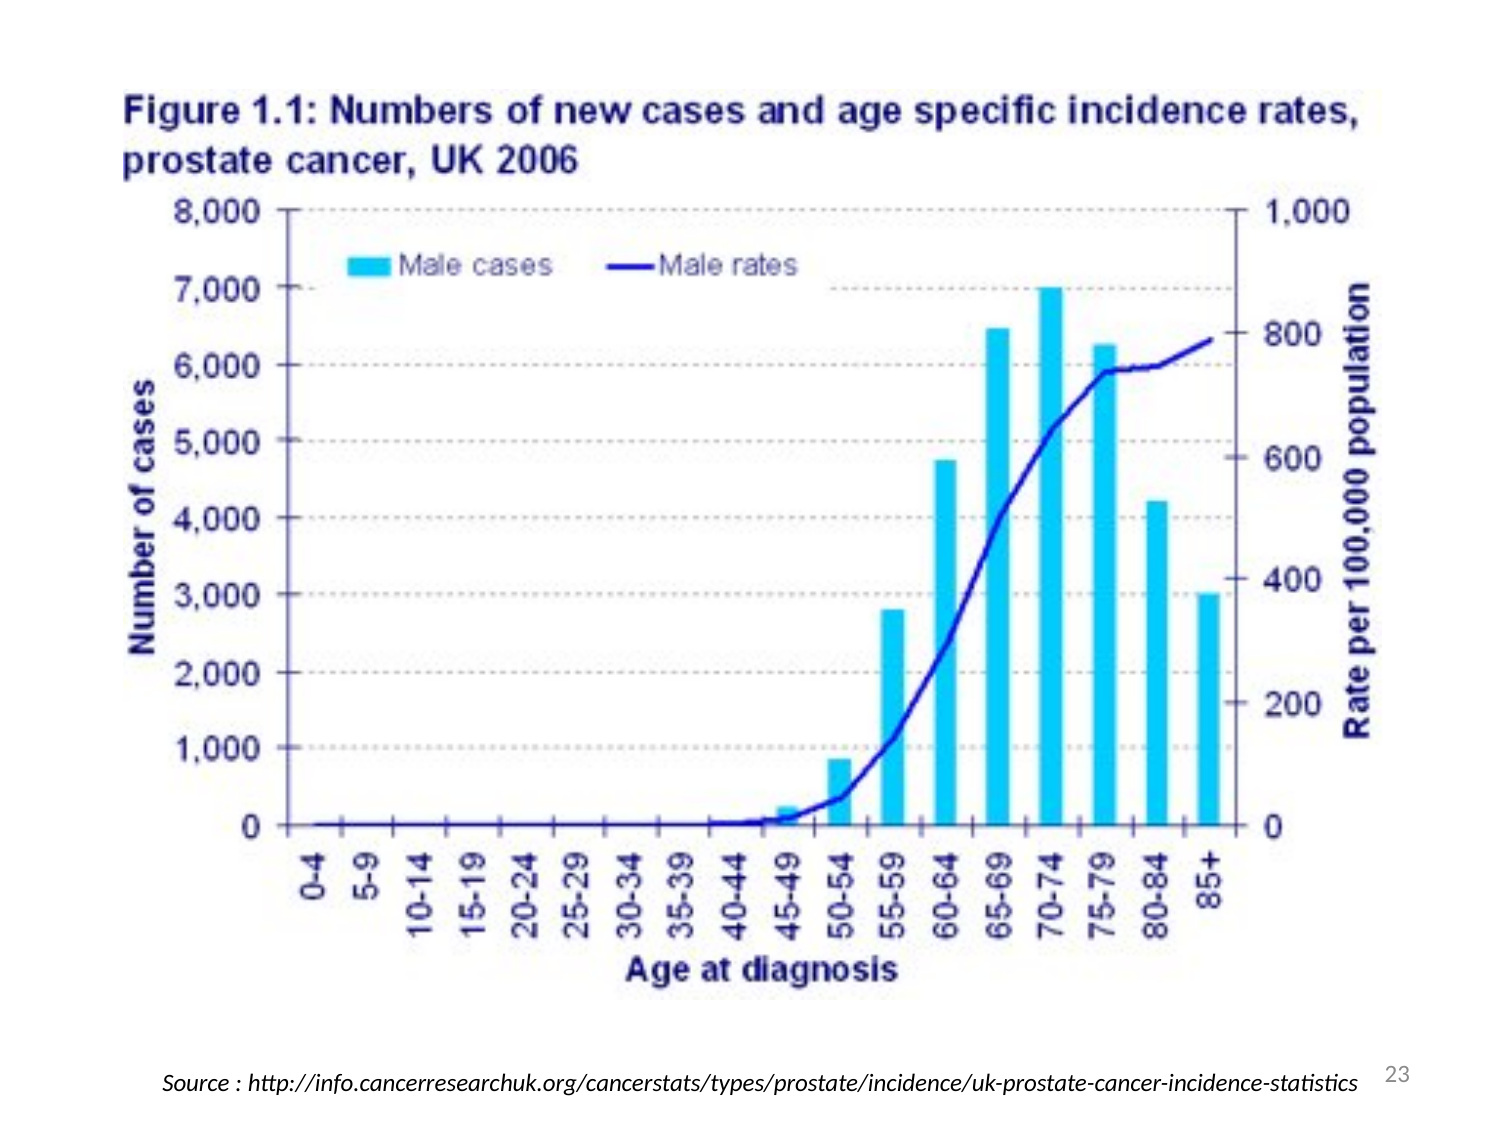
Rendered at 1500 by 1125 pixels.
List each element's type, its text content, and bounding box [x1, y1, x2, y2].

text_box Source : http://info.cancerresearchuk.org/cancerstats/types/prostate/incidence/uk-prostate-cancer-incidence-statistics [147, 1058, 1376, 1104]
title [75, 45, 1425, 233]
picture [123, 89, 1382, 1000]
